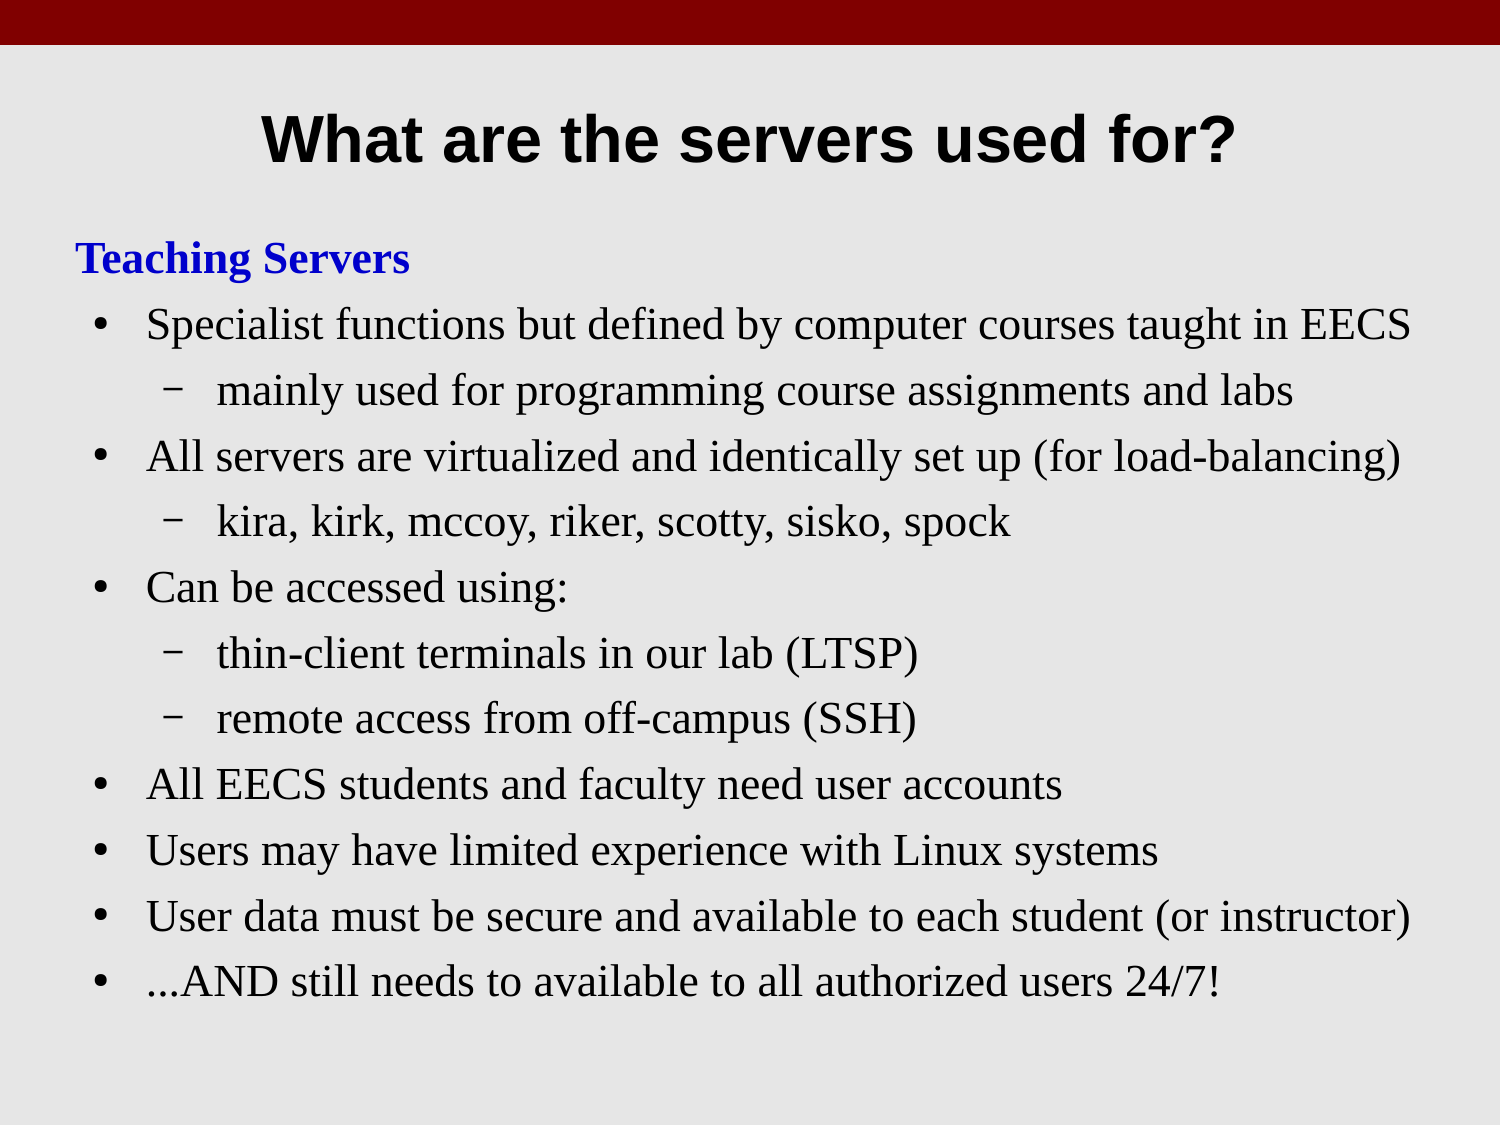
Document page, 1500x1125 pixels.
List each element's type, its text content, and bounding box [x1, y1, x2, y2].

title What are the servers used for? [75, 45, 1425, 233]
list Teaching Servers Specialist functions but defined by computer courses taught in EECS mainly used for programming course assignments and labs All servers are virtualized and identically set up (for load-balancing) kira, kirk, mccoy, riker, scotty, sisko, spock Can be accessed using: thin-client terminals in our lab (LTSP) remote access from off-campus (SSH) All EECS students and faculty need user accounts Users may have limited experience with Linux systems User data must be secure and available to each student (or instructor) ...AND still needs to available to all authorized users 24/7! [75, 233, 1425, 1096]
